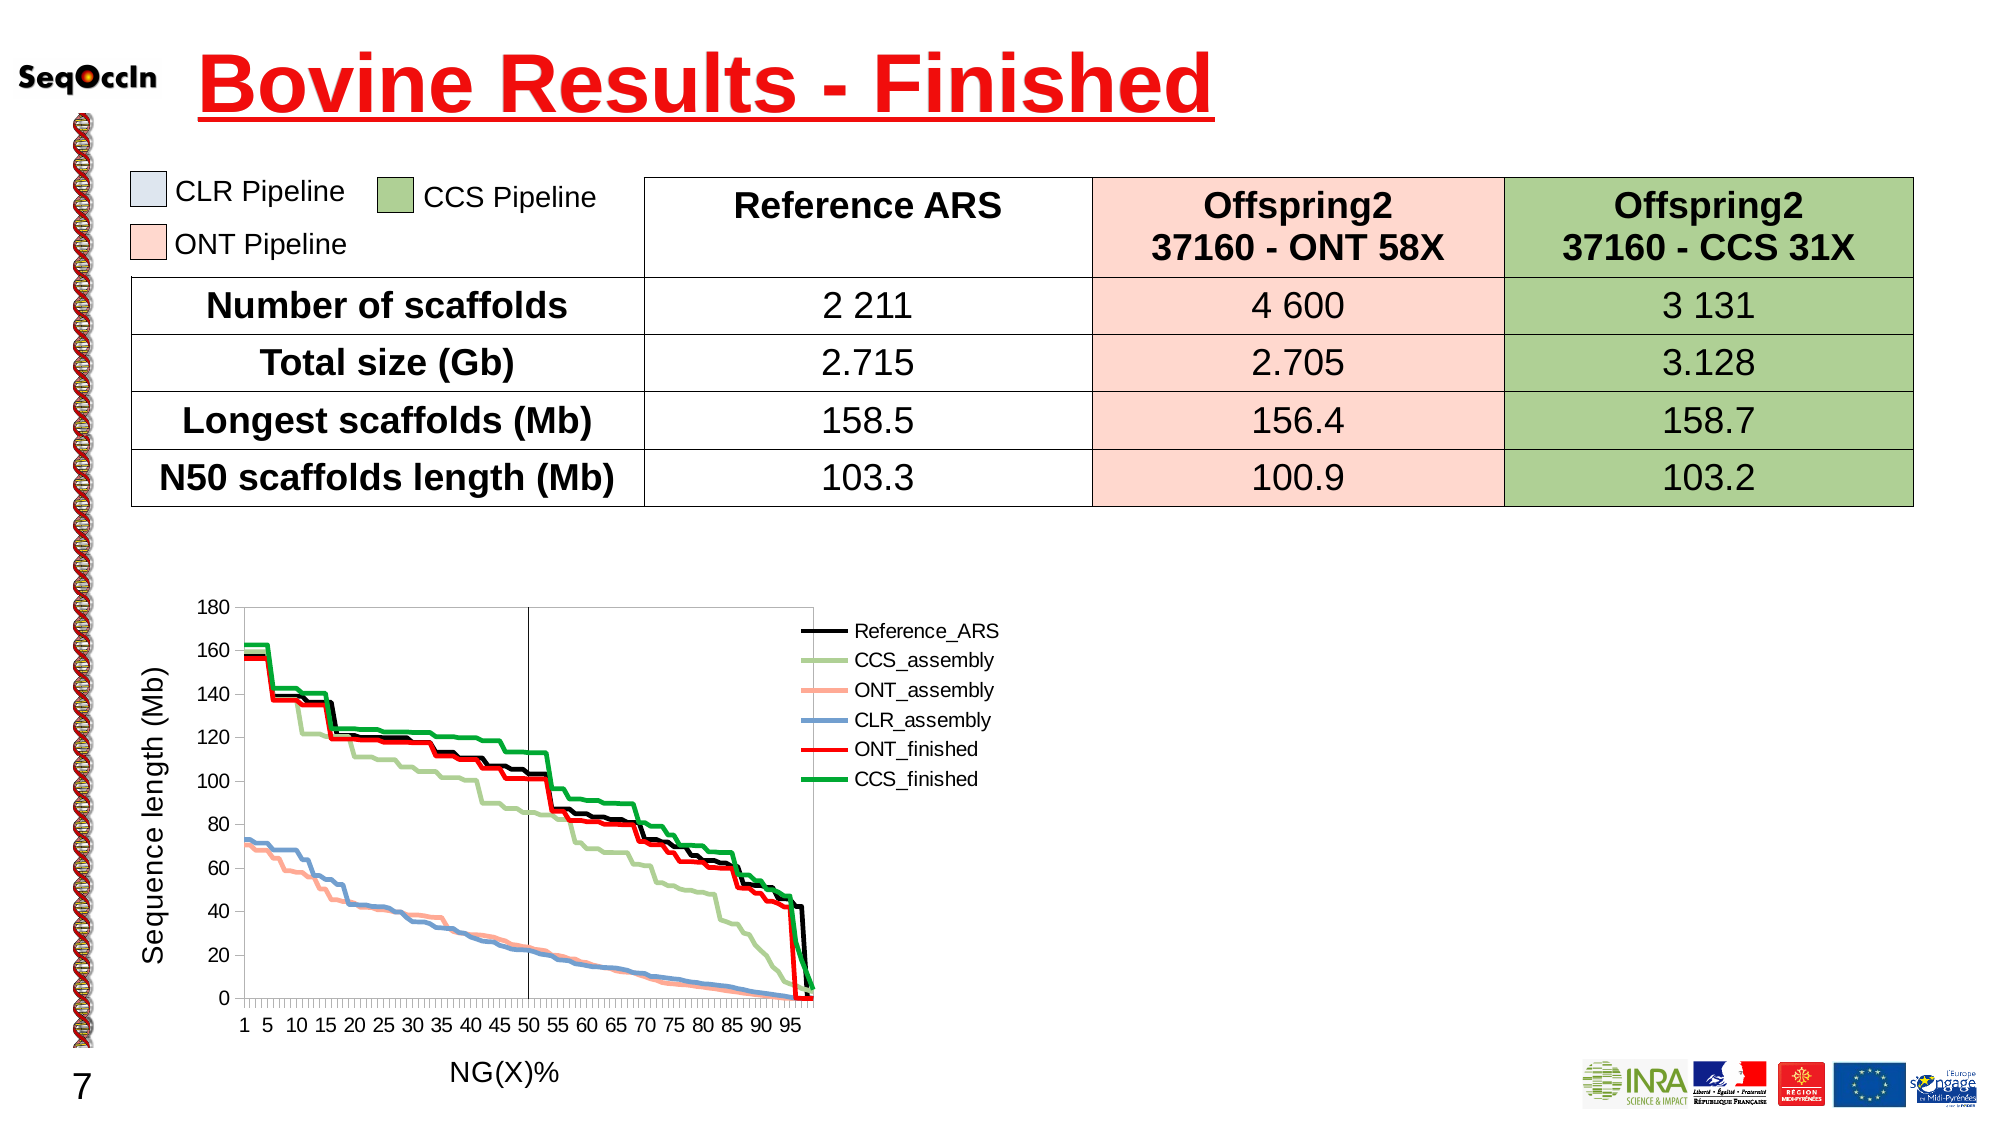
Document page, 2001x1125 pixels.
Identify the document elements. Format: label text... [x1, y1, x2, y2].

table_cell 2 211 [645, 278, 1092, 334]
picture [1832, 1061, 1983, 1111]
table_cell 2.715 [645, 335, 1092, 391]
table_cell 100.9 [1093, 450, 1504, 506]
chart [100, 584, 1058, 1123]
text_box [130, 224, 159, 260]
table_cell 3.128 [1505, 335, 1913, 391]
table_cell N50 scaffolds length (Mb) [132, 450, 644, 506]
table_cell Longest scaffolds (Mb) [132, 392, 644, 449]
table_header Offspring2 37160 - ONT 58X [1093, 178, 1504, 277]
table_cell 158.7 [1505, 392, 1913, 449]
table_header [131, 177, 644, 277]
table_cell 103.3 [645, 450, 1092, 506]
table_cell 4 600 [1093, 278, 1504, 334]
text_box [377, 177, 408, 213]
table_cell 3 131 [1505, 278, 1913, 334]
table_cell Total size (Gb) [132, 335, 644, 391]
text_box CLR Pipeline [160, 167, 361, 216]
table_cell 2.705 [1093, 335, 1504, 391]
table_header Reference ARS [645, 178, 1092, 277]
text_box ONT Pipeline [159, 220, 363, 268]
table_cell Number of scaffolds [132, 278, 644, 334]
picture [1581, 1059, 1689, 1109]
table_cell 158.5 [645, 392, 1092, 449]
picture [1778, 1062, 1825, 1106]
text_box CCS Pipeline [408, 173, 612, 222]
table_header Offspring2 37160 - CCS 31X [1505, 178, 1913, 277]
picture [13, 58, 162, 99]
table_cell 103.2 [1505, 450, 1913, 506]
table_cell 156.4 [1093, 392, 1504, 449]
text_box Bovine results - Finished [183, 30, 1837, 177]
picture [73, 113, 91, 1048]
text_box [130, 171, 160, 207]
